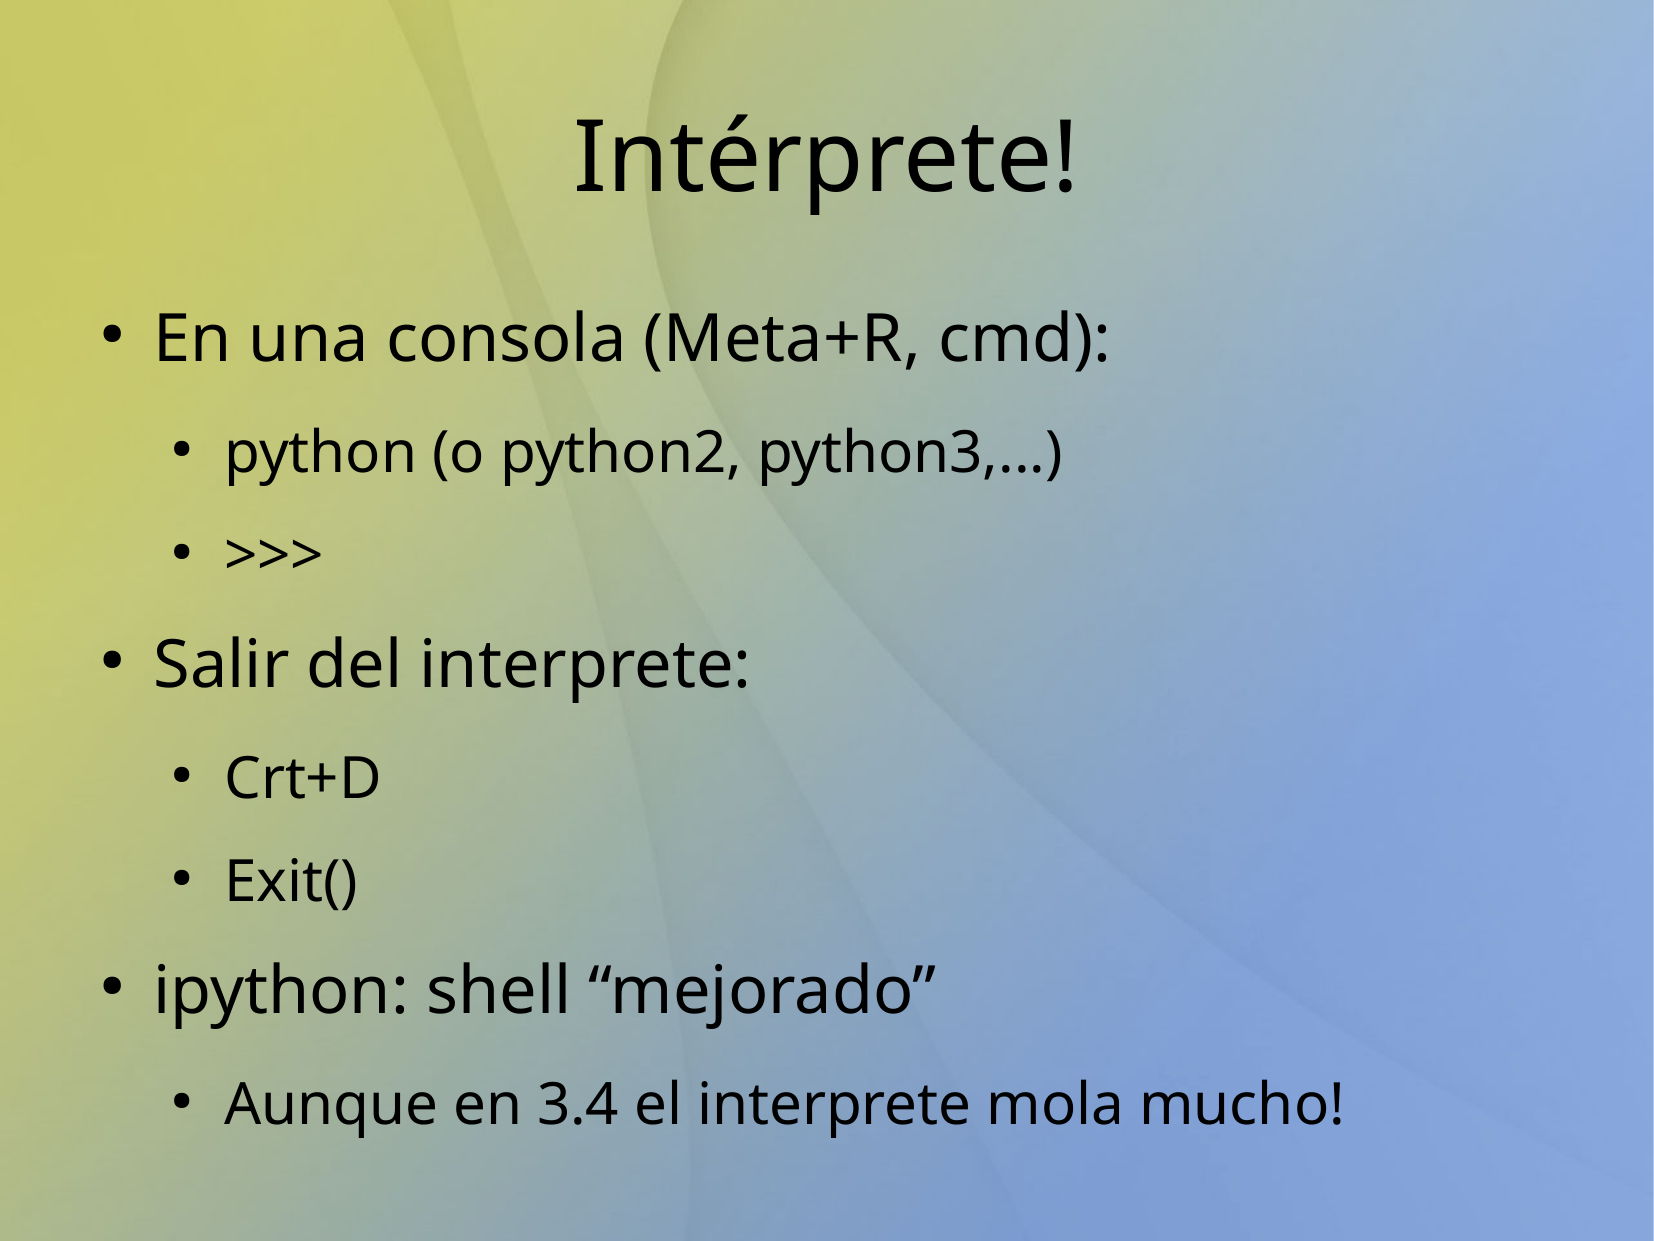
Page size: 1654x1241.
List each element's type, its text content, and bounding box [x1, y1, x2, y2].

picture [0, 0, 1654, 1241]
list En una consola (Meta+R, cmd): python (o python2, python3,...) >>> Salir del interprete: Crt+D Exit() ipython: shell “mejorado” Aunque en 3.4 el interprete mola mucho! [82, 290, 1571, 1045]
title Intérprete! [82, 49, 1571, 257]
